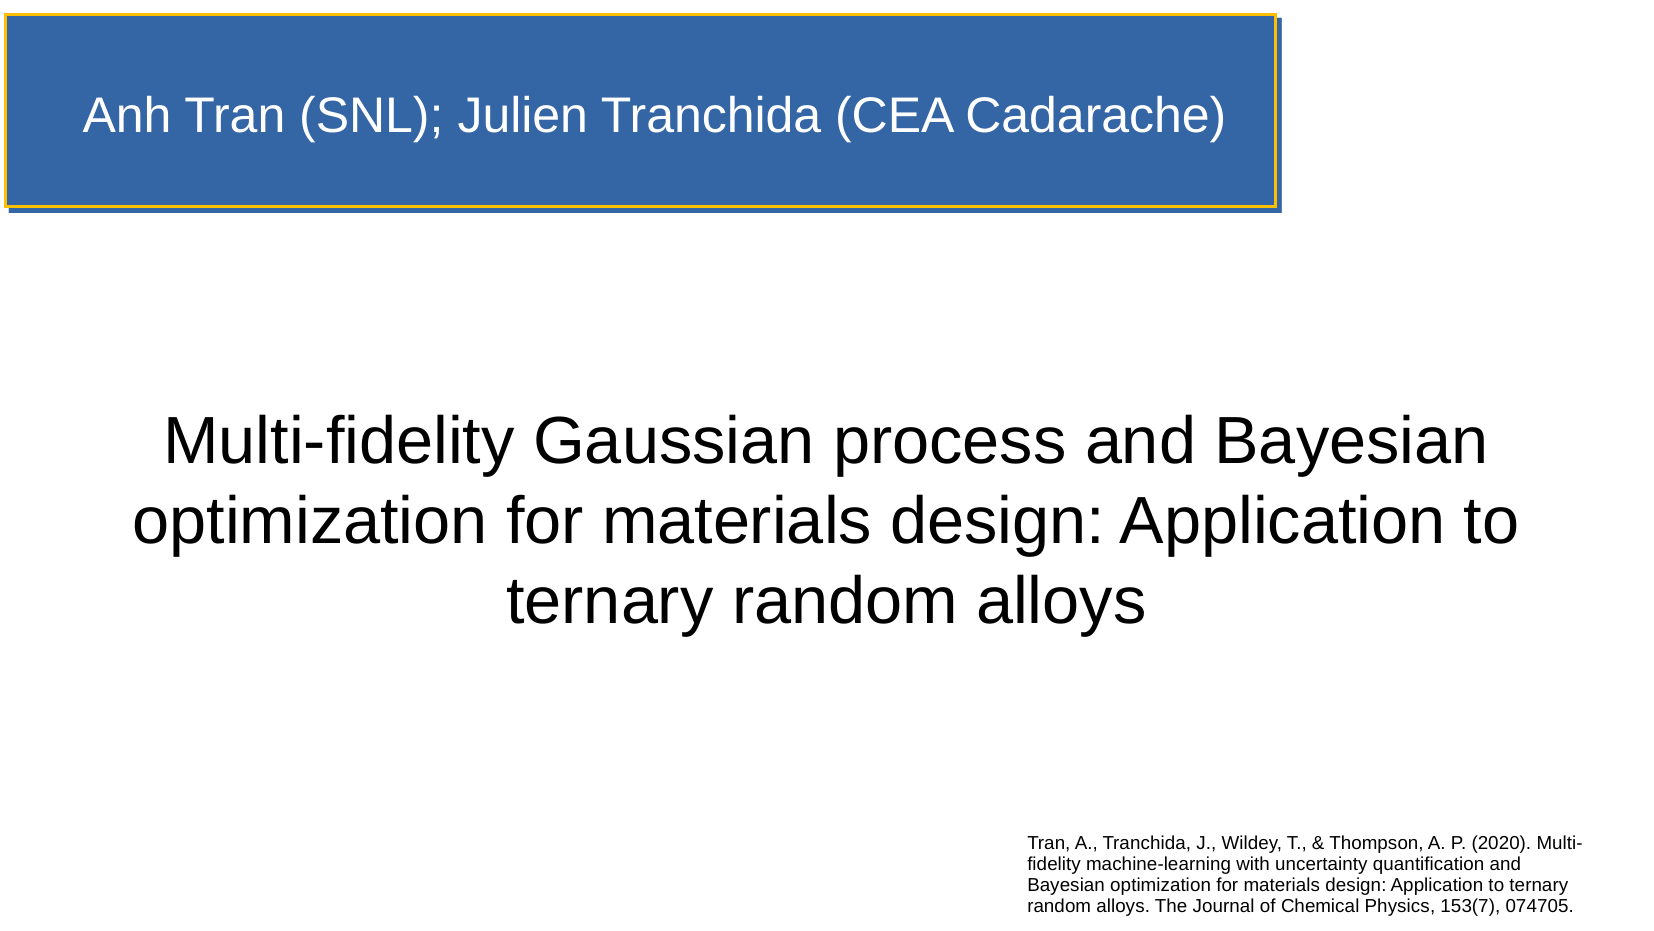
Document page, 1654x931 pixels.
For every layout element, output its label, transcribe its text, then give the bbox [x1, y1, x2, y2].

title Anh Tran (SNL); Julien Tranchida (CEA Cadarache) [82, 28, 1235, 197]
subtitle Multi-fidelity Gaussian process and Bayesian optimization for materials design: Application to ternary random alloys [88, 395, 1565, 638]
text_box Tran, A., Tranchida, J., Wildey, T., & Thompson, A. P. (2020). Multi-fidelity machine-learning with uncertainty quantification and Bayesian optimization for materials design: Application to ternary random alloys. The Journal of Chemical Physics, 153(7), 074705. [1012, 825, 1613, 924]
